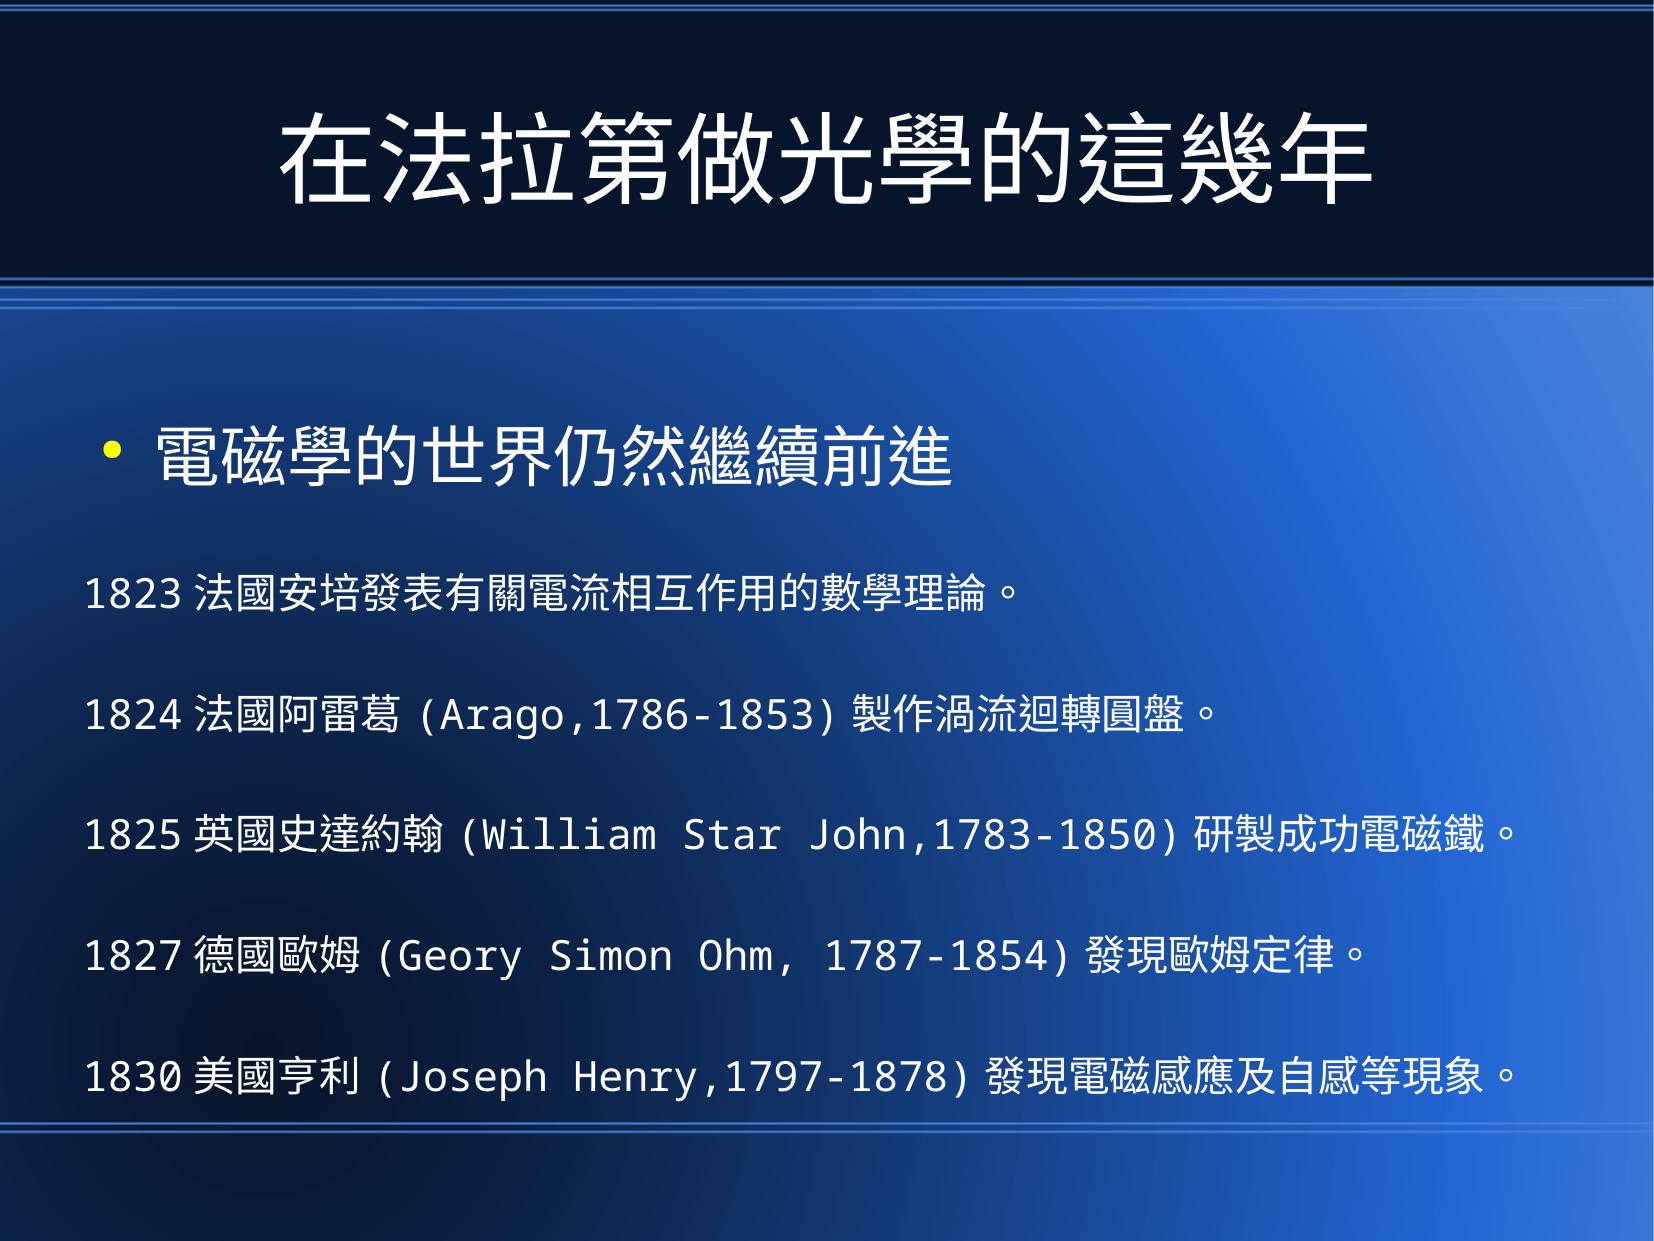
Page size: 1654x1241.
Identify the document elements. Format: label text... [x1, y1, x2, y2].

title 在法拉第做光學的這幾年 [82, 49, 1571, 257]
list 電磁學的世界仍然繼續前進 1823法國安培發表有關電流相互作用的數學理論。 1824法國阿雷葛(Arago,1786-1853)製作渦流迴轉圓盤。 1825英國史達約翰(William Star John,1783-1850)研製成功電磁鐵。 1827德國歐姆(Geory Simon Ohm, 1787-1854)發現歐姆定律。 1830美國亨利(Joseph Henry,1797-1878)發現電磁感應及自感等現象。 [82, 355, 1571, 1241]
picture [0, 0, 1654, 1241]
